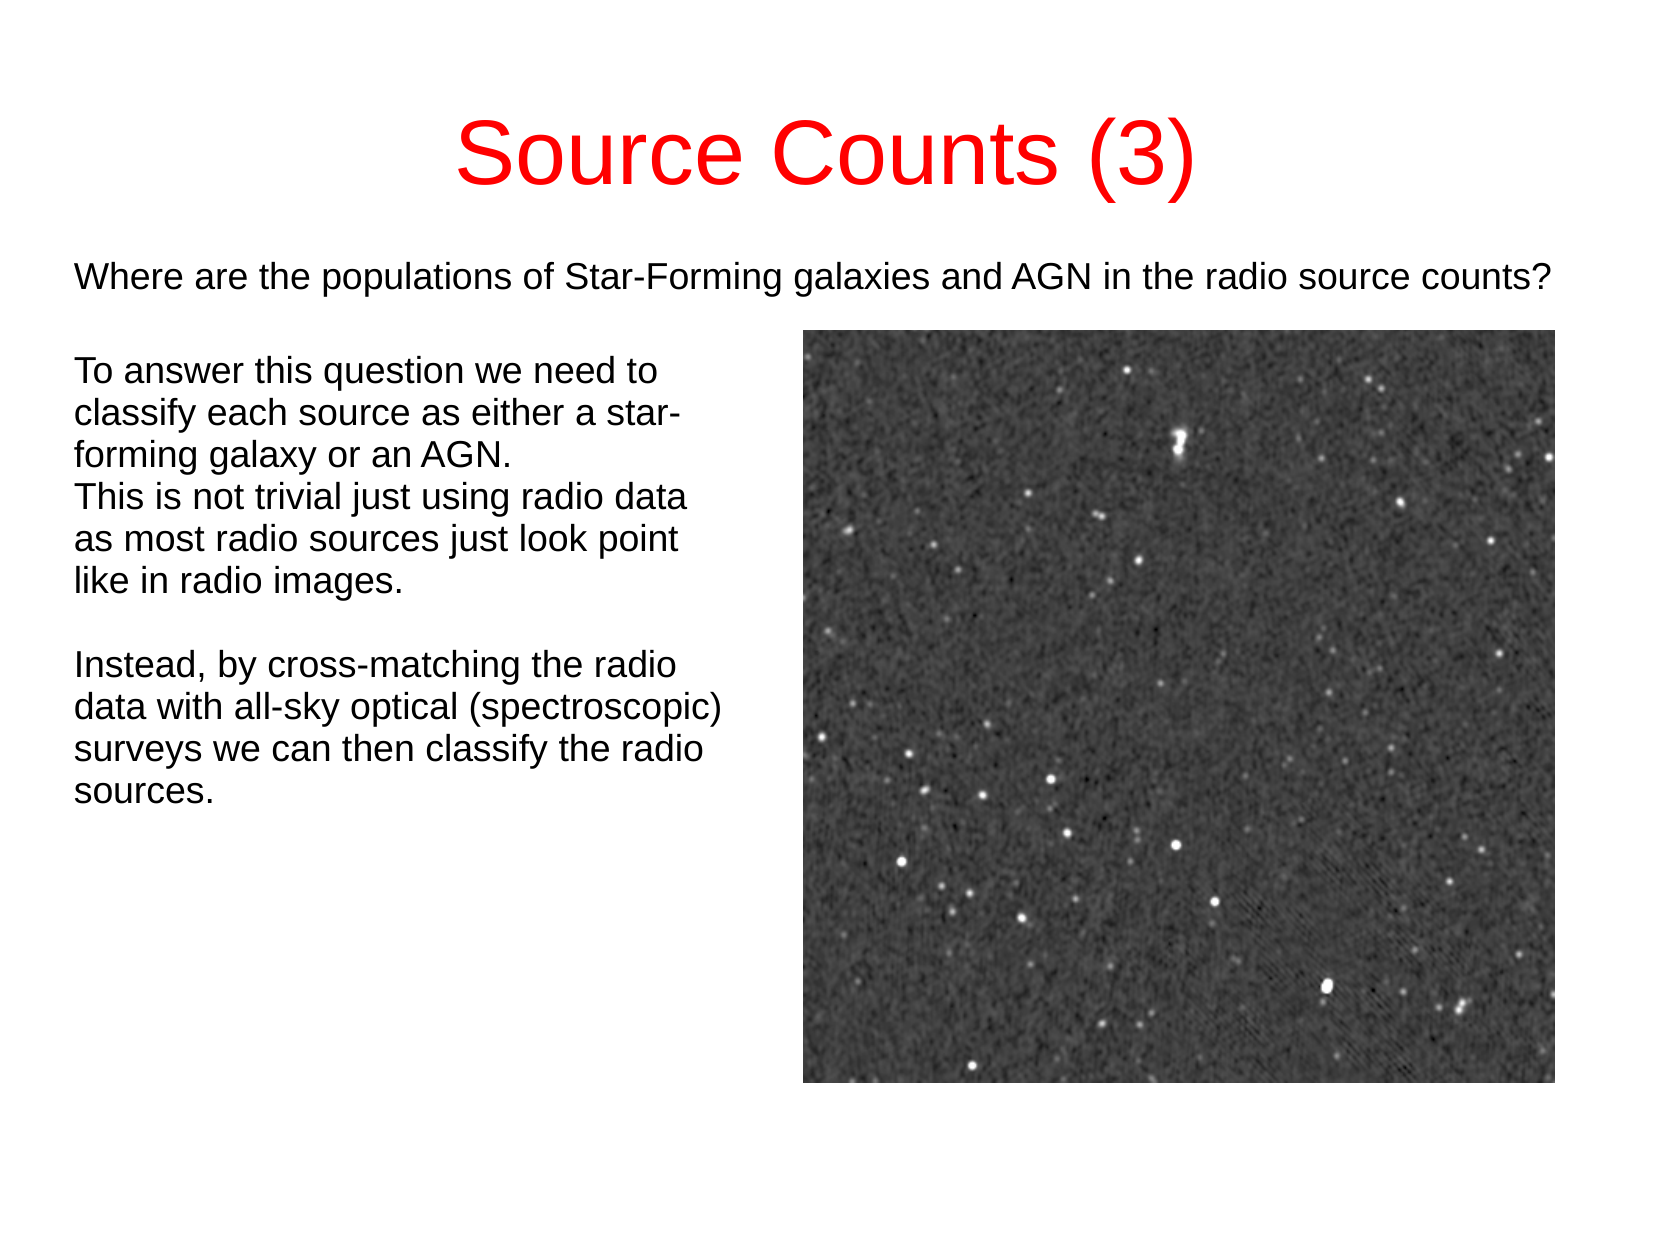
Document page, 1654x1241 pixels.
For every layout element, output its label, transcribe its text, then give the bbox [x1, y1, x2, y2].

text_box To answer this question we need to classify each source as either a star-forming galaxy or an AGN. This is not trivial just using radio data as most radio sources just look point like in radio images. Instead, by cross-matching the radio data with all-sky optical (spectroscopic) surveys we can then classify the radio sources. [59, 342, 745, 1170]
title Source Counts (3) [82, 49, 1571, 257]
picture [803, 330, 1555, 1083]
text_box Where are the populations of Star-Forming galaxies and AGN in the radio source counts? [59, 248, 1568, 305]
